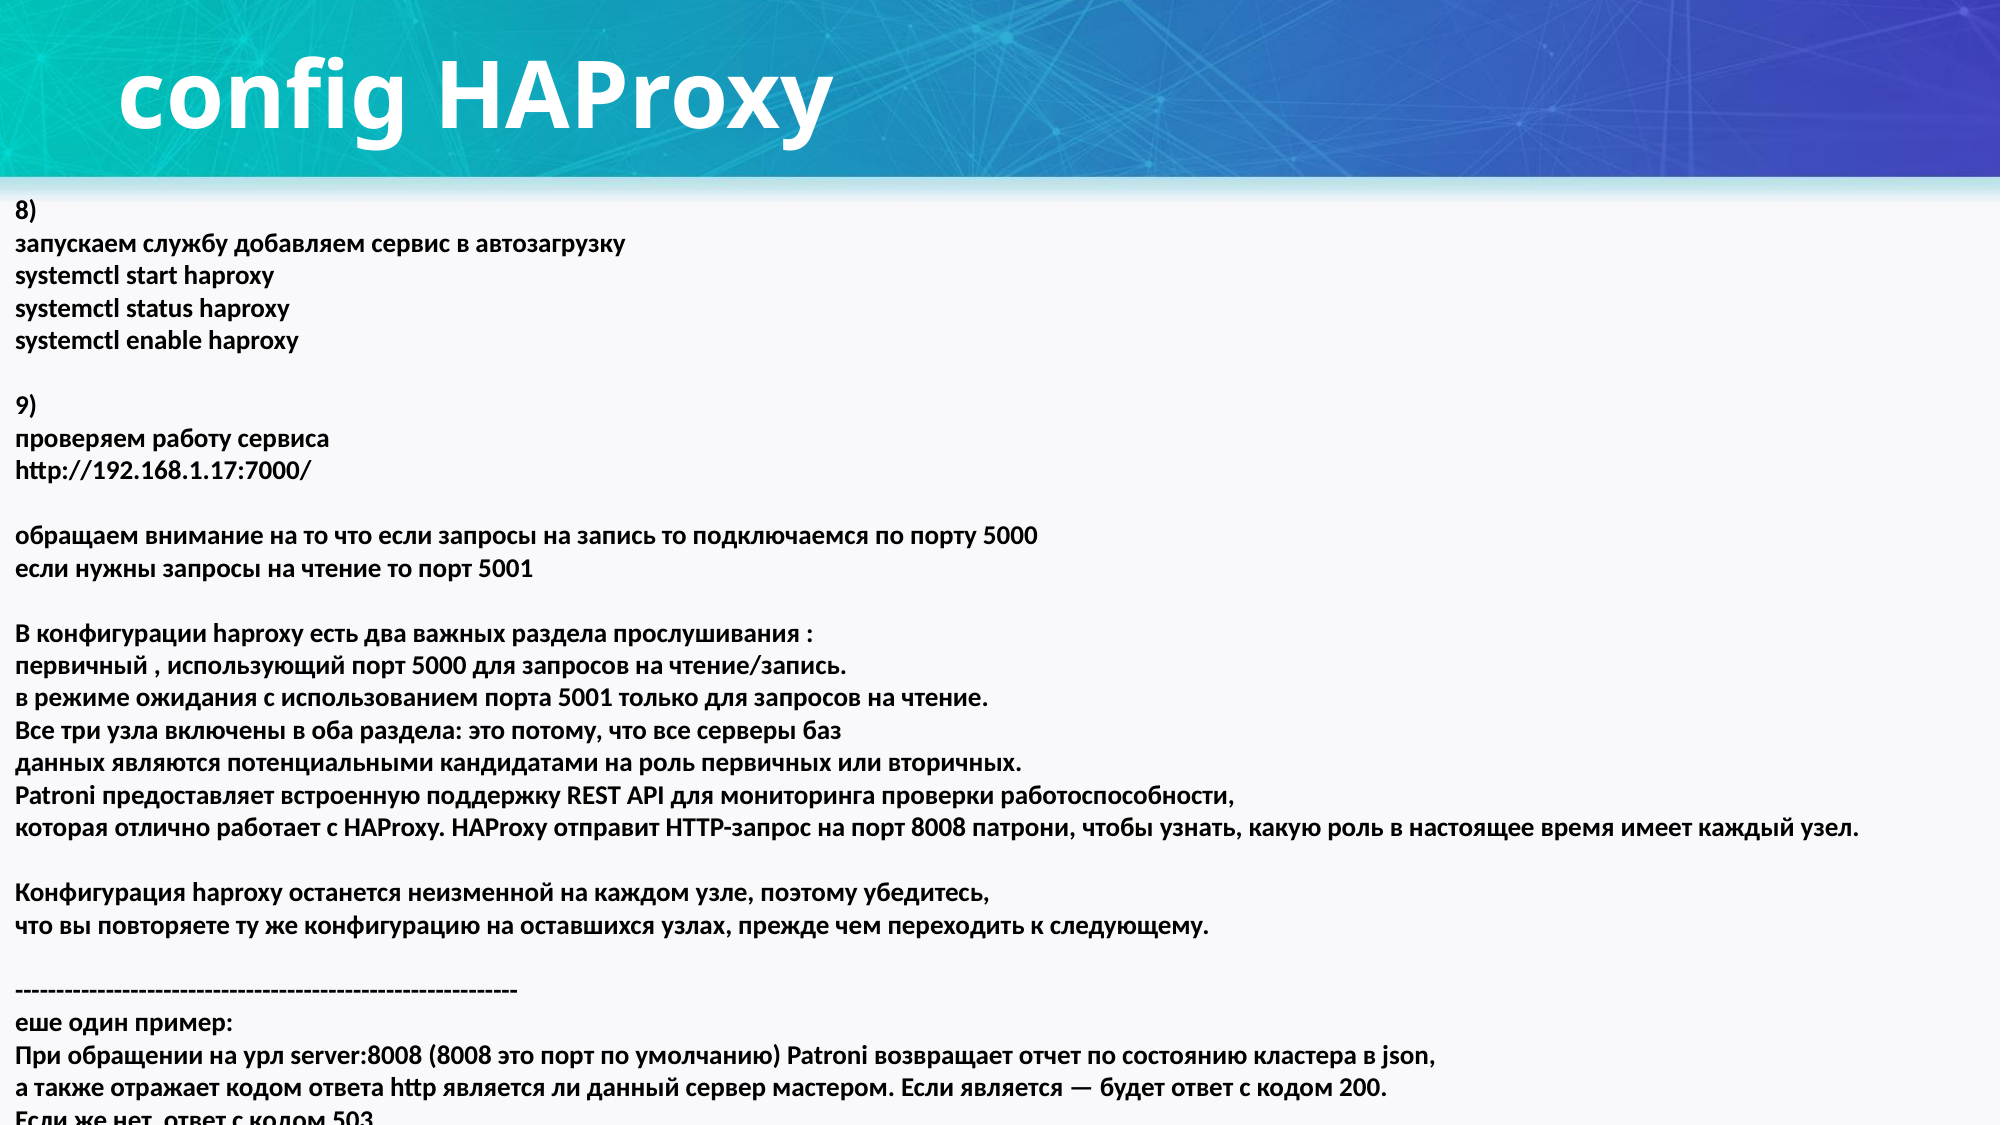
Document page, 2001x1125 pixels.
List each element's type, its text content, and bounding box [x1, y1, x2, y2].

picture [0, 0, 2000, 177]
text_box config HAProxy [117, 57, 1882, 140]
text_box 8) запускаем службу добавляем сервис в автозагрузку systemctl start haproxy systemctl status haproxy systemctl enable haproxy 9) проверяем работу сервиса http://192.168.1.17:7000/ обращаем внимание на то что если запросы на запись то подключаемся по порту 5000 если нужны запросы на чтение то порт 5001 В конфигурации haproxy есть два важных раздела прослушивания : первичный , использующий порт 5000 для запросов на чтение/запись. в режиме ожидания с использованием порта 5001 только для запросов на чтение. Все три узла включены в оба раздела: это потому, что все серверы баз данных являются потенциальными кандидатами на роль первичных или вторичных. Patroni предоставляет встроенную поддержку REST API для мониторинга проверки работоспособности, которая отлично работает с HAProxy. HAProxy отправит HTTP-запрос на порт 8008 патрони, чтобы узнать, какую роль в настоящее время имеет каждый узел. Конфигурация haproxy останется неизменной на каждом узле, поэтому убедитесь, что вы повторяете ту же конфигурацию на оставшихся узлах, прежде чем переходить к следующему. ------------------------------------------------------------- еше один пример: При обращении на урл server:8008 (8008 это порт по умолчанию) Patroni возвращает отчет по состоянию кластера в json, а также отражает кодом ответа http является ли данный сервер мастером. Если является — будет ответ с кодом 200. Если же нет, ответ с кодом 503. [0, 177, 2000, 1125]
text_box config HAProxy [368, 87, 389, 118]
